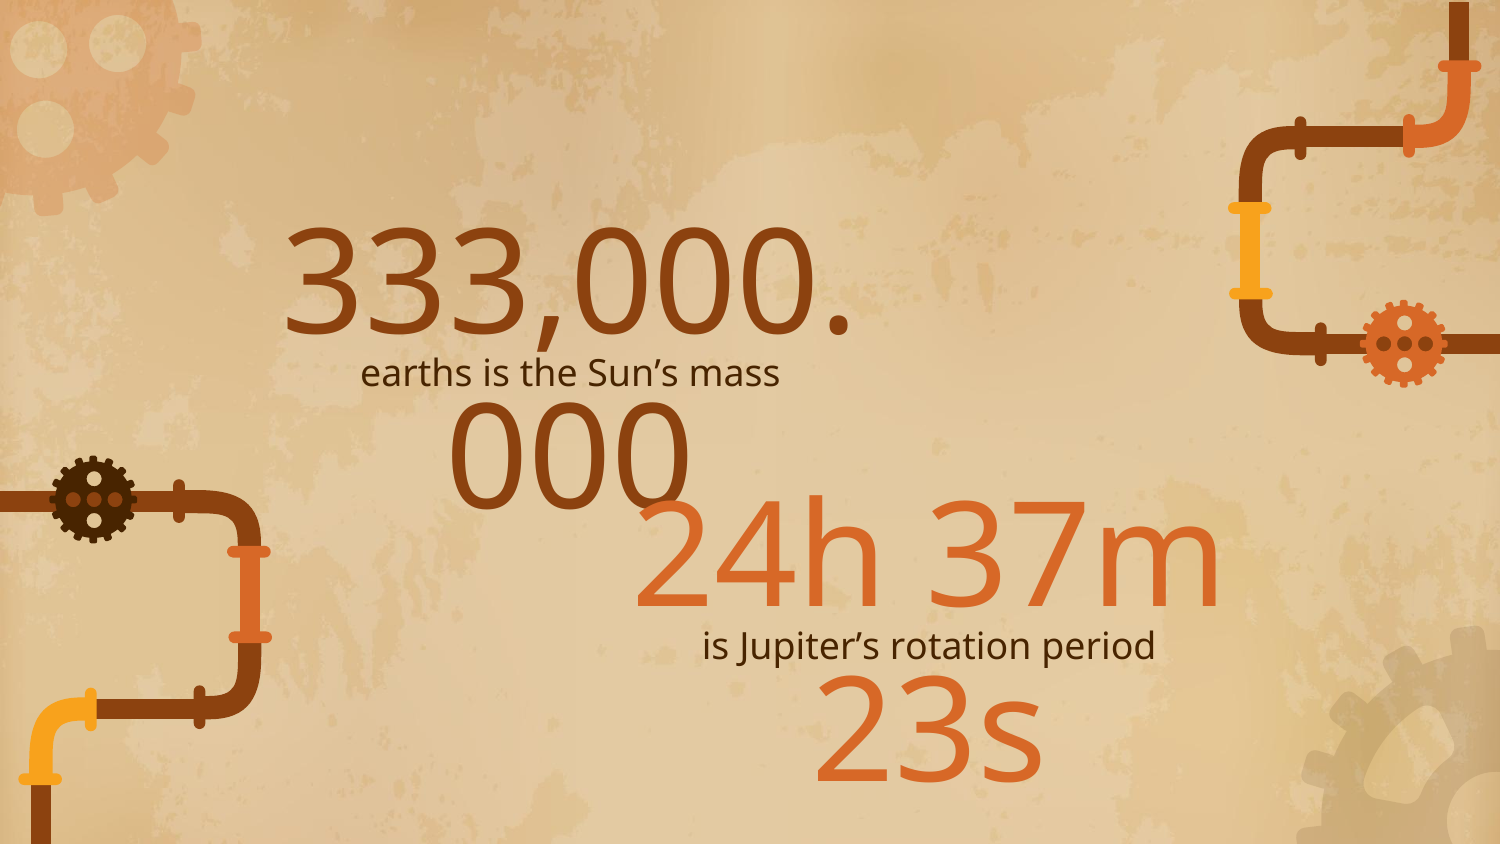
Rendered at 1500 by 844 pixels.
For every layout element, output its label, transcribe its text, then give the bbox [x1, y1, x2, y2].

title 333,000.000 [236, 172, 905, 325]
subtitle earths is the Sun’s mass [236, 333, 905, 398]
subtitle is Jupiter’s rotation period [595, 607, 1264, 672]
title 24h 37m 23s [595, 445, 1264, 599]
